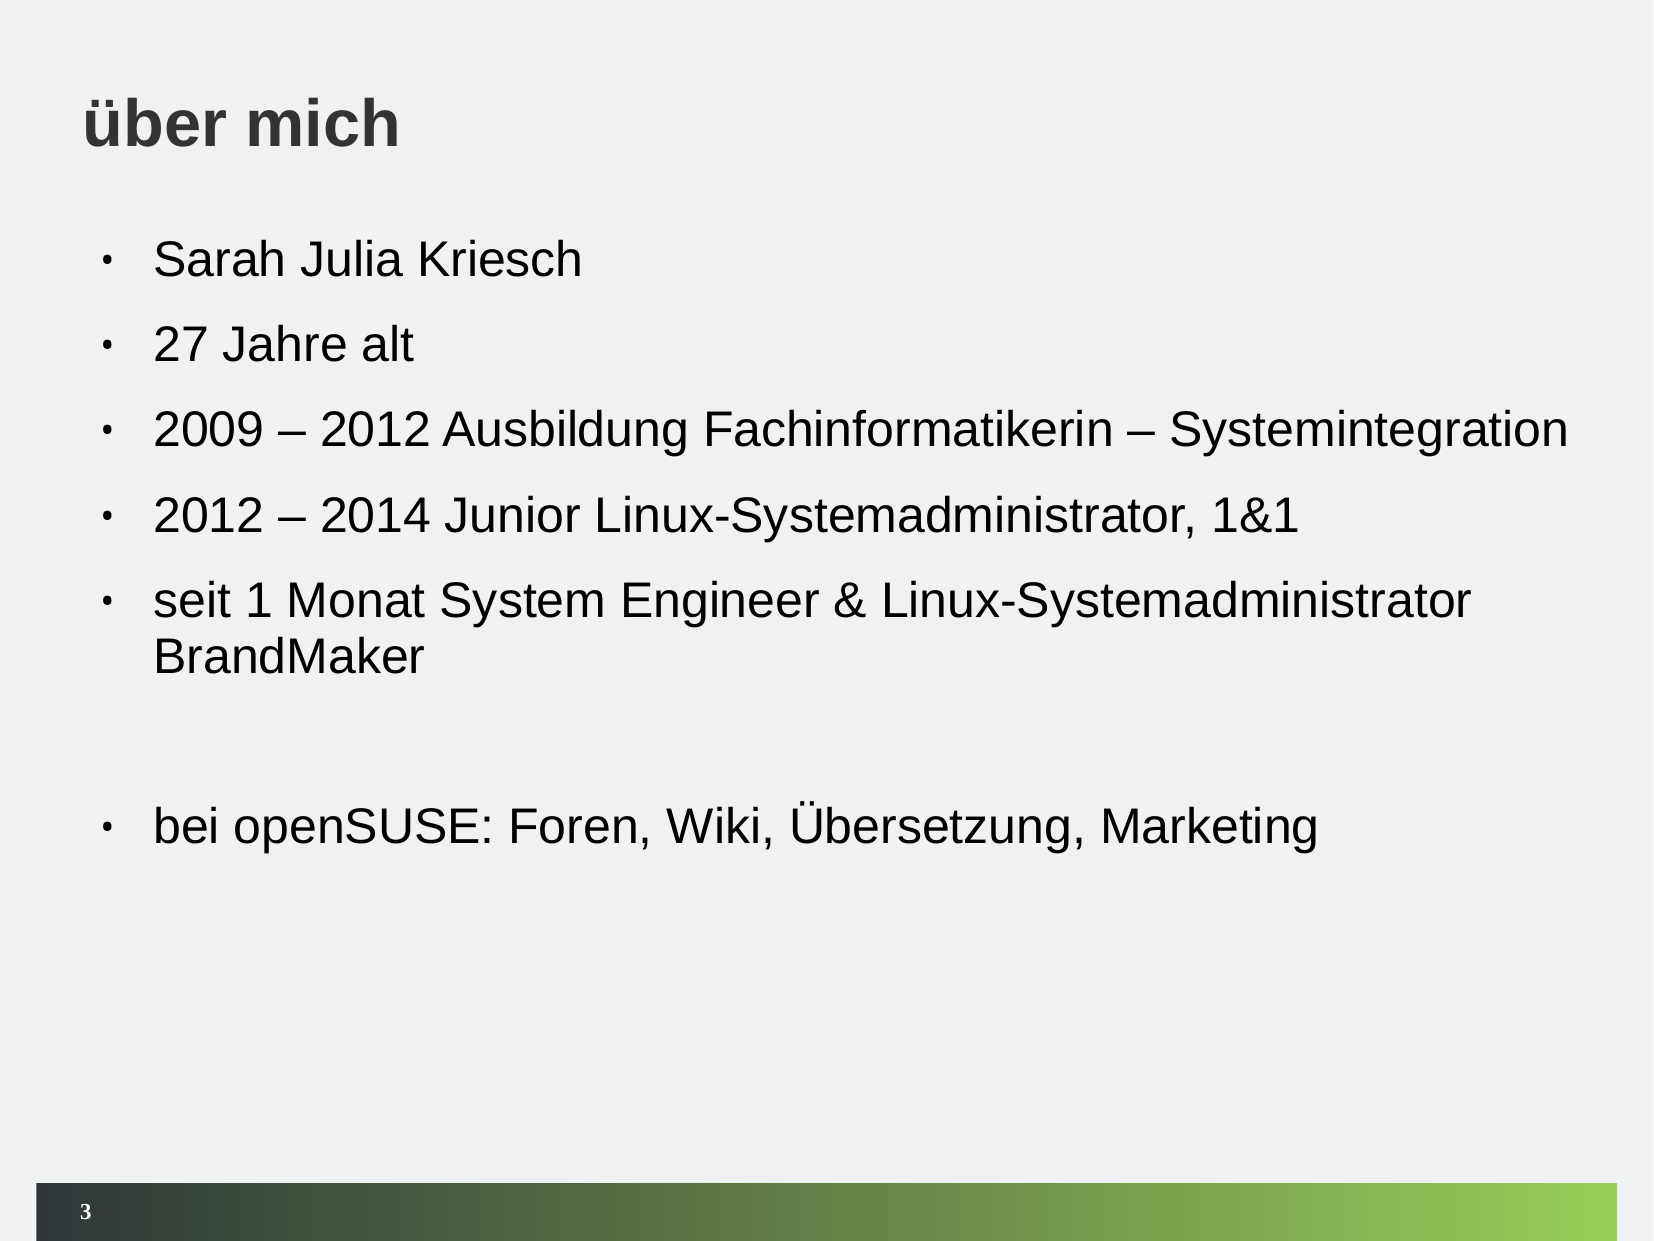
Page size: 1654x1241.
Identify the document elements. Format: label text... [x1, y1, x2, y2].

picture [0, 0, 1654, 1241]
title über mich [82, 49, 1571, 198]
list Sarah Julia Kriesch 27 Jahre alt 2009 – 2012 Ausbildung Fachinformatikerin – Systemintegration 2012 – 2014 Junior Linux-Systemadministrator, 1&1 seit 1 Monat System Engineer & Linux-Systemadministrator BrandMaker bei openSUSE: Foren, Wiki, Übersetzung, Marketing [82, 231, 1571, 1050]
